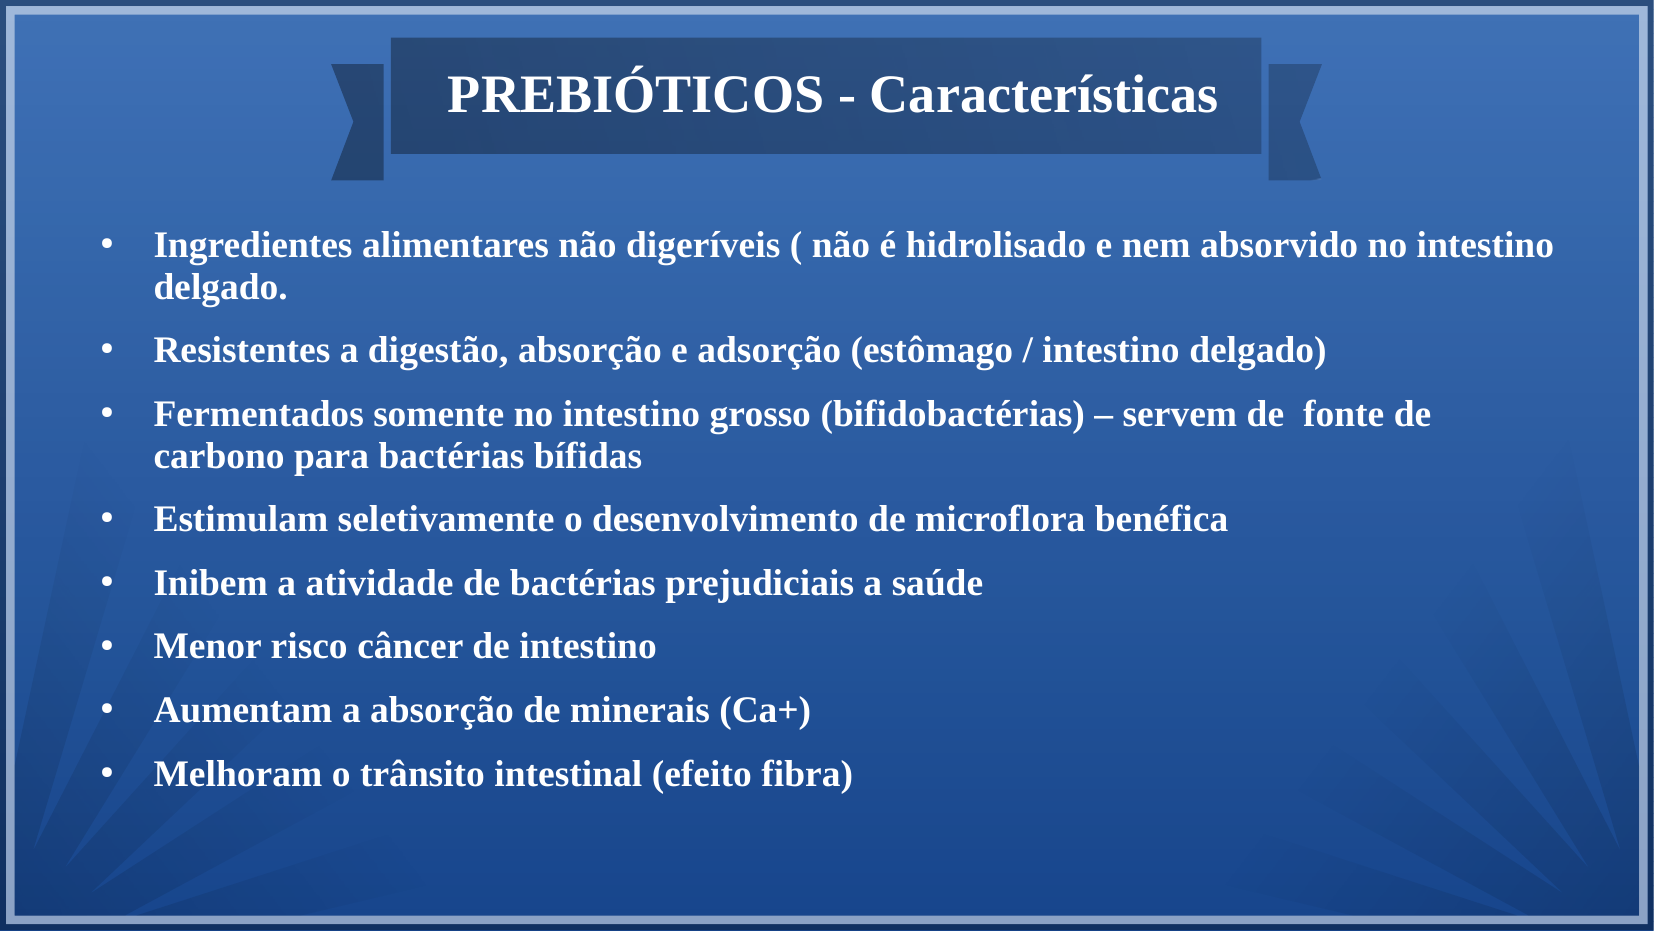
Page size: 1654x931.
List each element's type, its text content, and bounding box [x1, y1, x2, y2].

title PREBIÓTICOS - Características [389, 34, 1264, 155]
list Ingredientes alimentares não digeríveis ( não é hidrolisado e nem absorvido no intestino delgado. Resistentes a digestão, absorção e adsorção (estômago / intestino delgado) Fermentados somente no intestino grosso (bifidobactérias) – servem de fonte de carbono para bactérias bífidas Estimulam seletivamente o desenvolvimento de microflora benéfica Inibem a atividade de bactérias prejudiciais a saúde Menor risco câncer de intestino Aumentam a absorção de minerais (Ca+) Melhoram o trânsito intestinal (efeito fibra) [82, 224, 1571, 848]
